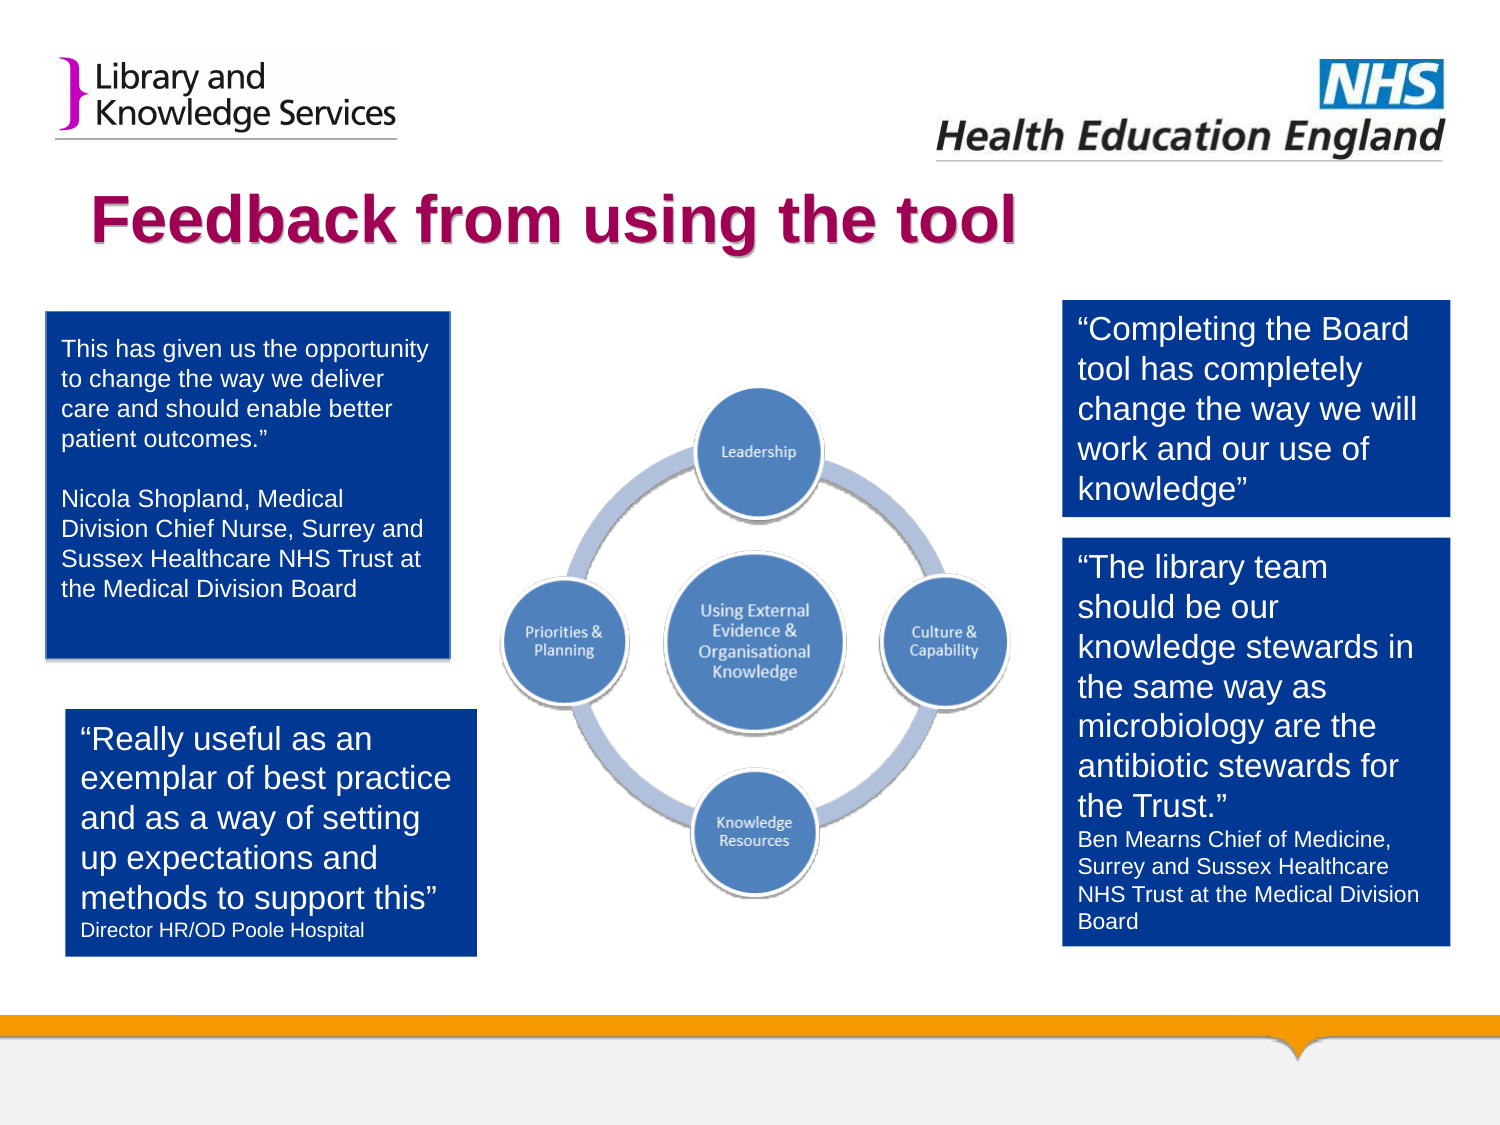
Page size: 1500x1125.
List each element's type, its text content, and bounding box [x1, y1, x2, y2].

picture [55, 50, 399, 138]
text_box This has given us the opportunity to change the way we deliver care and should enable better patient outcomes.” Nicola Shopland, Medical Division Chief Nurse, Surrey and Sussex Healthcare NHS Trust at the Medical Division Board [46, 311, 451, 659]
title Feedback from using the tool [75, 168, 1351, 280]
picture [447, 384, 1063, 897]
text_box “Completing the Board tool has completely change the way we will work and our use of knowledge” [1062, 300, 1451, 518]
text_box “Really useful as an exemplar of best practice and as a way of setting up expectations and methods to support this” Director HR/OD Poole Hospital [65, 709, 477, 957]
text_box “The library team should be our knowledge stewards in the same way as microbiology are the antibiotic stewards for the Trust.” Ben Mearns Chief of Medicine, Surrey and Sussex Healthcare NHS Trust at the Medical Division Board [1062, 537, 1451, 947]
